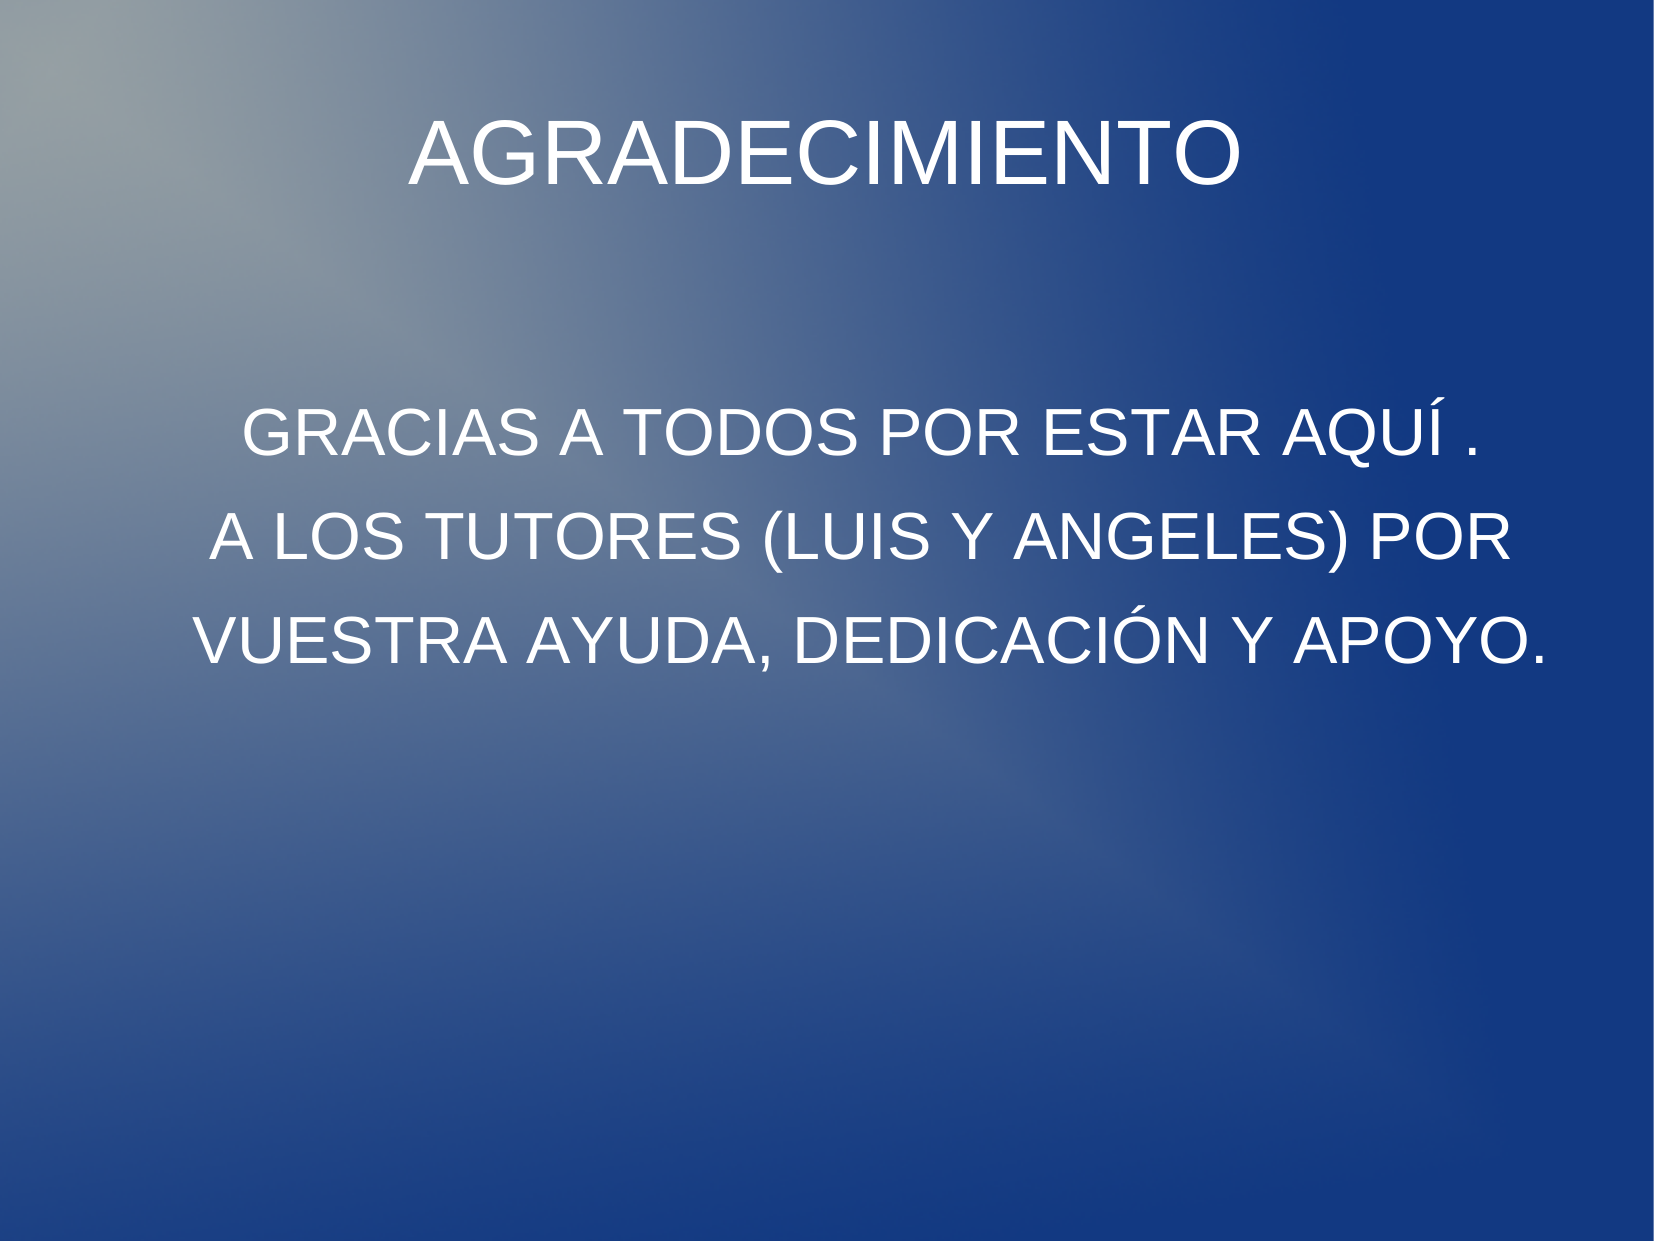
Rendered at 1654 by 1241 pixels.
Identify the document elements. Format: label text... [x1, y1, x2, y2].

picture [0, 0, 1654, 1241]
list GRACIAS A TODOS POR ESTAR AQUÍ . A LOS TUTORES (LUIS Y ANGELES) POR VUESTRA AYUDA, DEDICACIÓN Y APOYO. [82, 290, 1571, 995]
title AGRADECIMIENTO [82, 49, 1571, 257]
